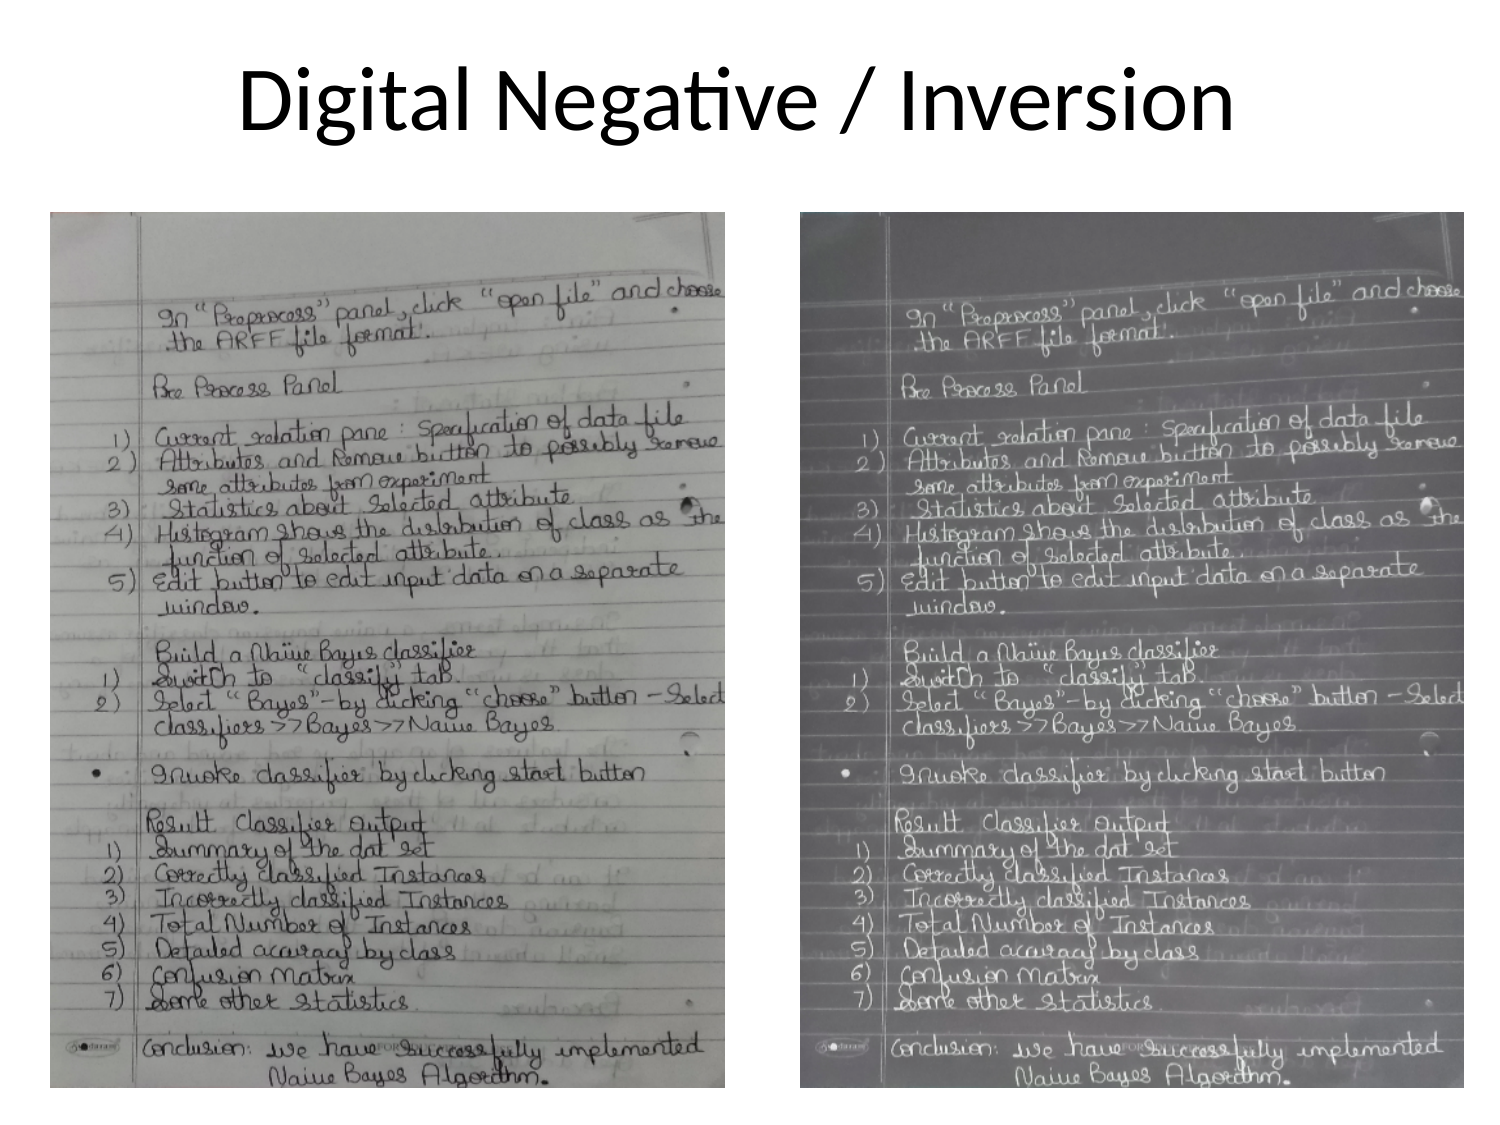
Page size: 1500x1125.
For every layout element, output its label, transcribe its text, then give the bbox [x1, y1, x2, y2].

title Digital Negative / Inversion [62, 0, 1413, 188]
picture [800, 212, 1464, 1088]
picture [50, 212, 725, 1088]
